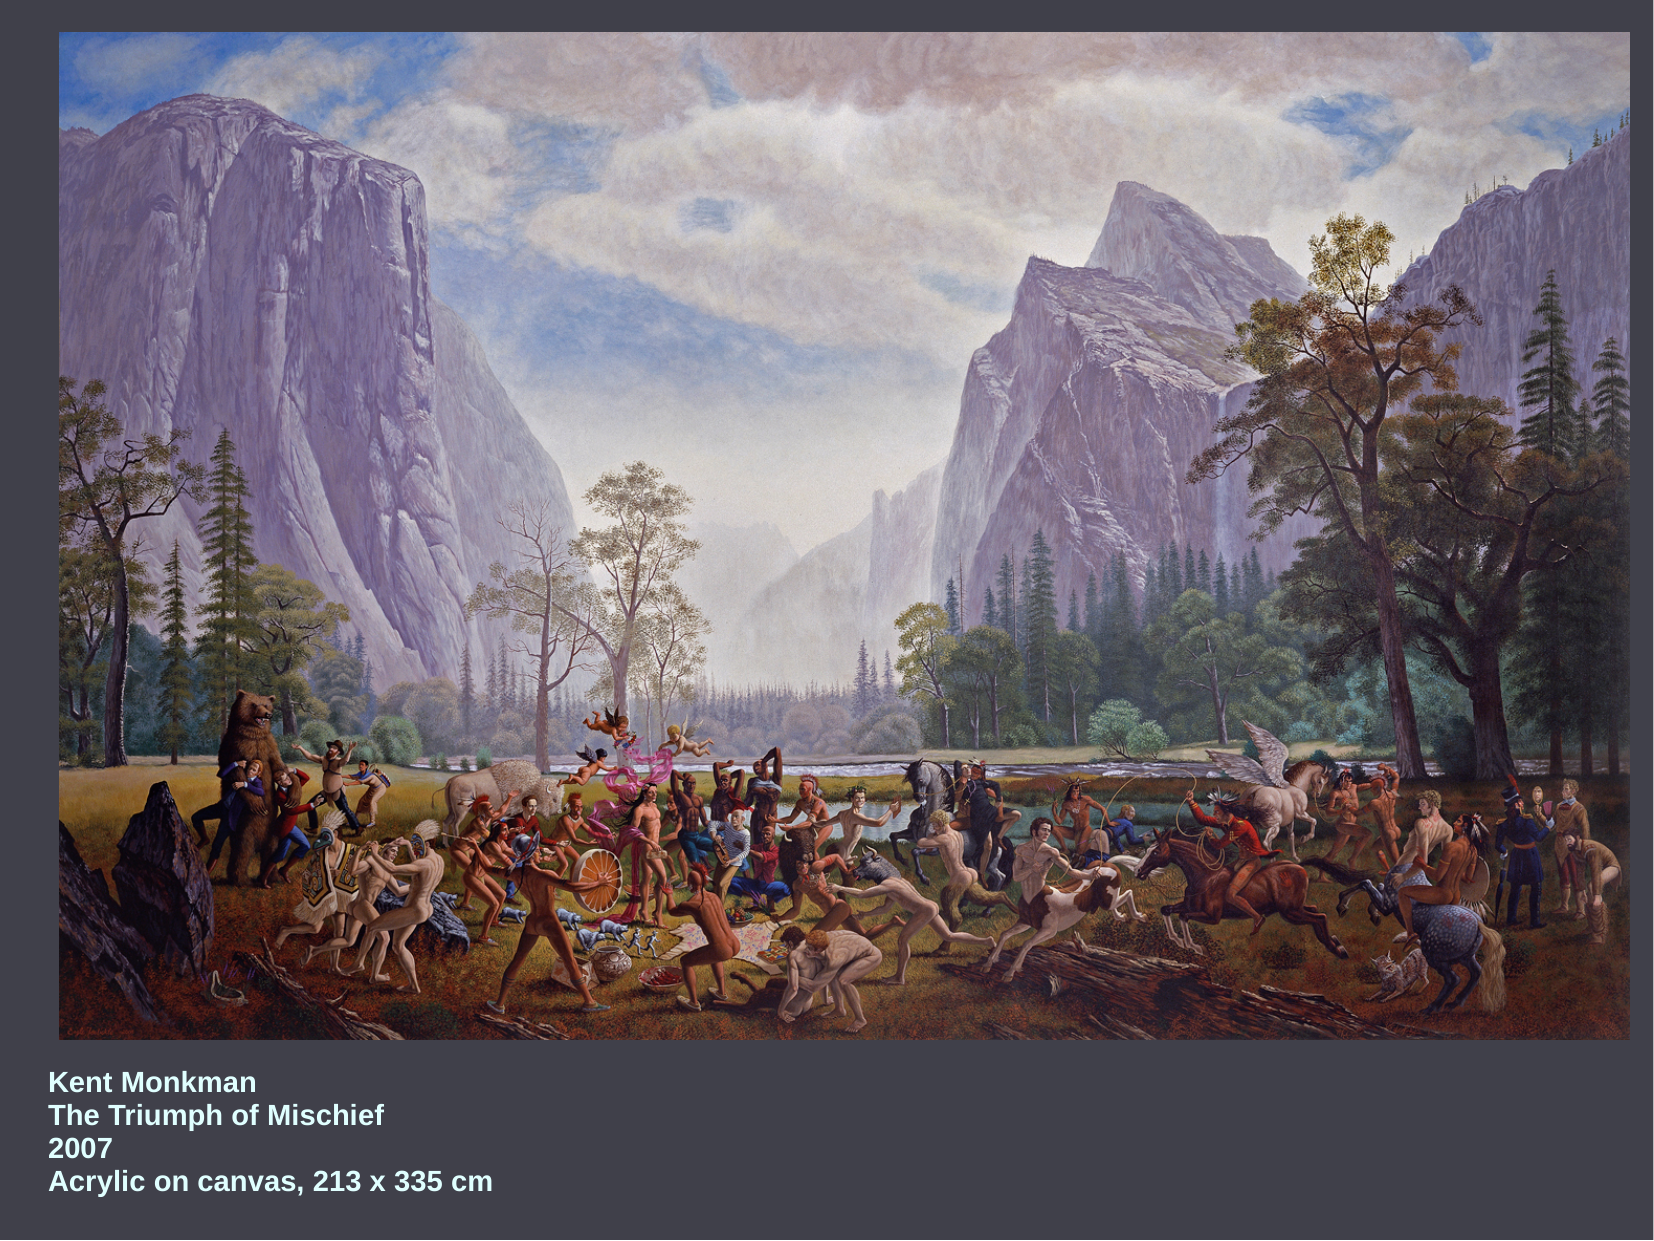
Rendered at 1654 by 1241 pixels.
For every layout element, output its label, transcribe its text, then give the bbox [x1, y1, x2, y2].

text_box Kent Monkman The Triumph of Mischief 2007 Acrylic on canvas, 213 x 335 cm [33, 1058, 839, 1205]
picture [59, 32, 1630, 1040]
